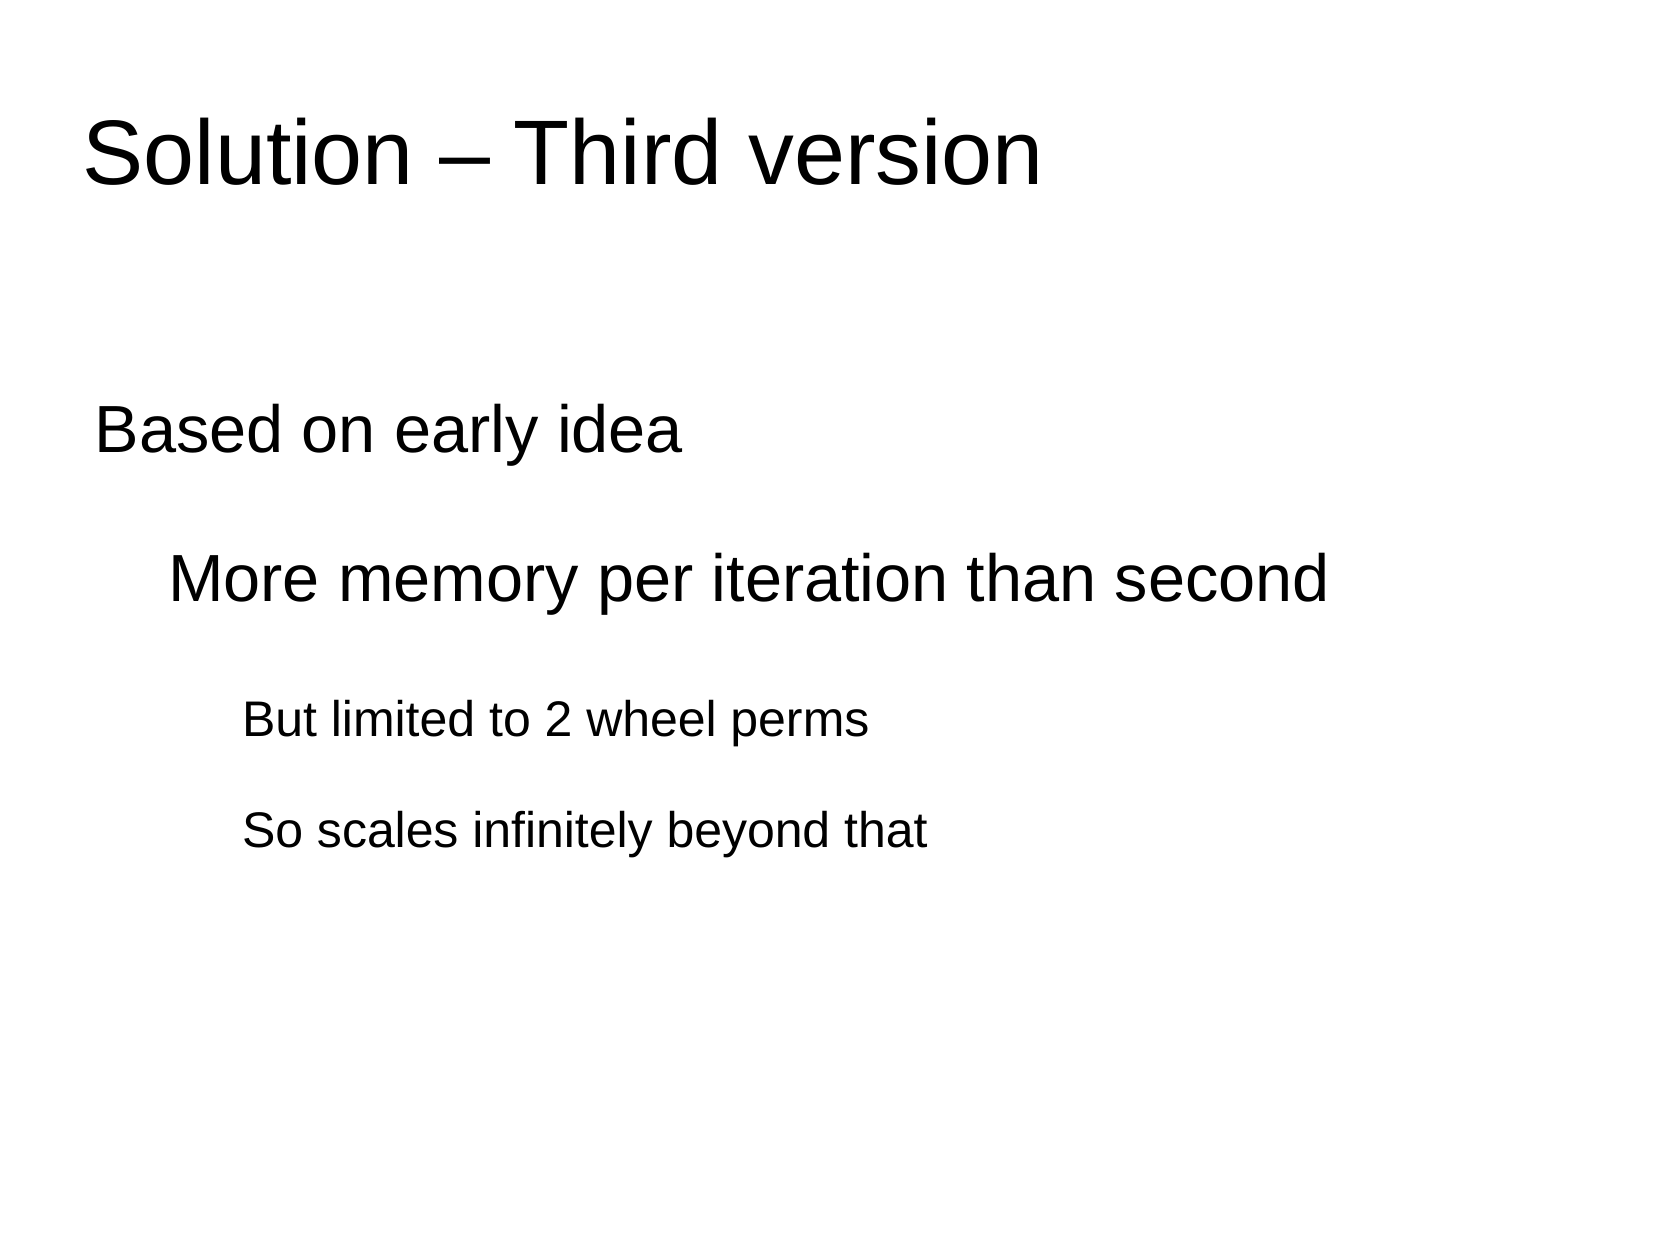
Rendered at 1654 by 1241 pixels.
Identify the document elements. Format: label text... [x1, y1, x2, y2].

title Solution – Third version [82, 49, 1571, 257]
subtitle Based on early idea More memory per iteration than second But limited to 2 wheel perms So scales infinitely beyond that [94, 165, 1583, 1241]
